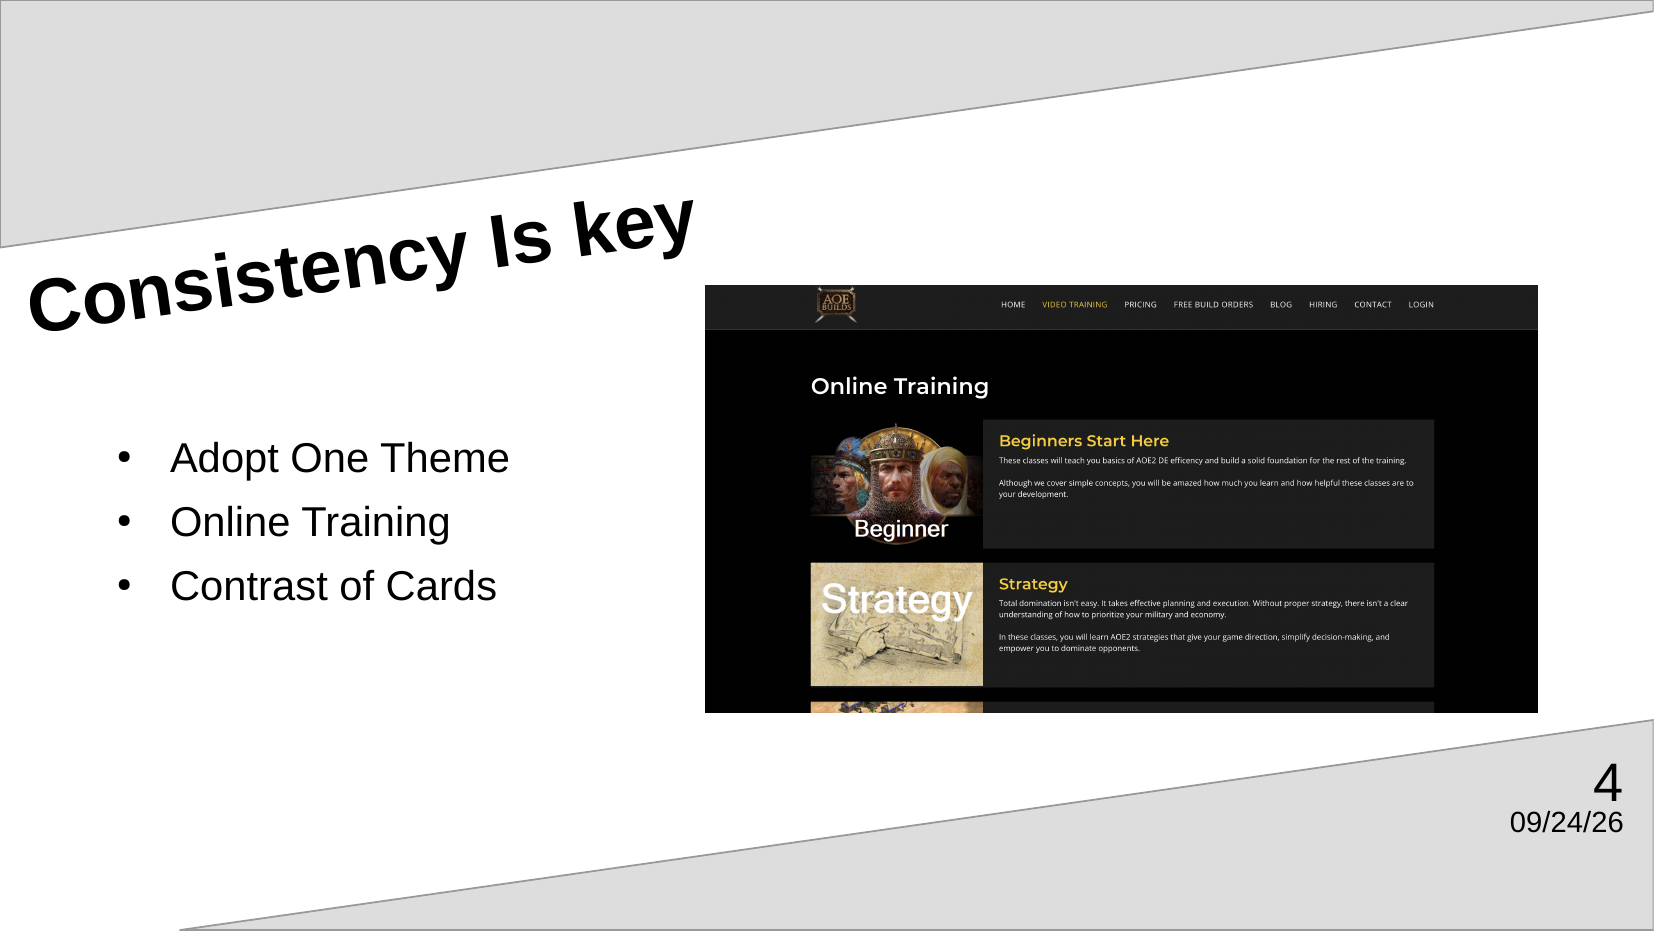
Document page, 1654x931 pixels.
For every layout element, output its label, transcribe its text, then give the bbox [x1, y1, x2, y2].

list Adopt One Theme Online Training Contrast of Cards [99, 434, 1555, 789]
title Consistency Is key [16, 21, 1501, 387]
picture [705, 285, 1538, 713]
